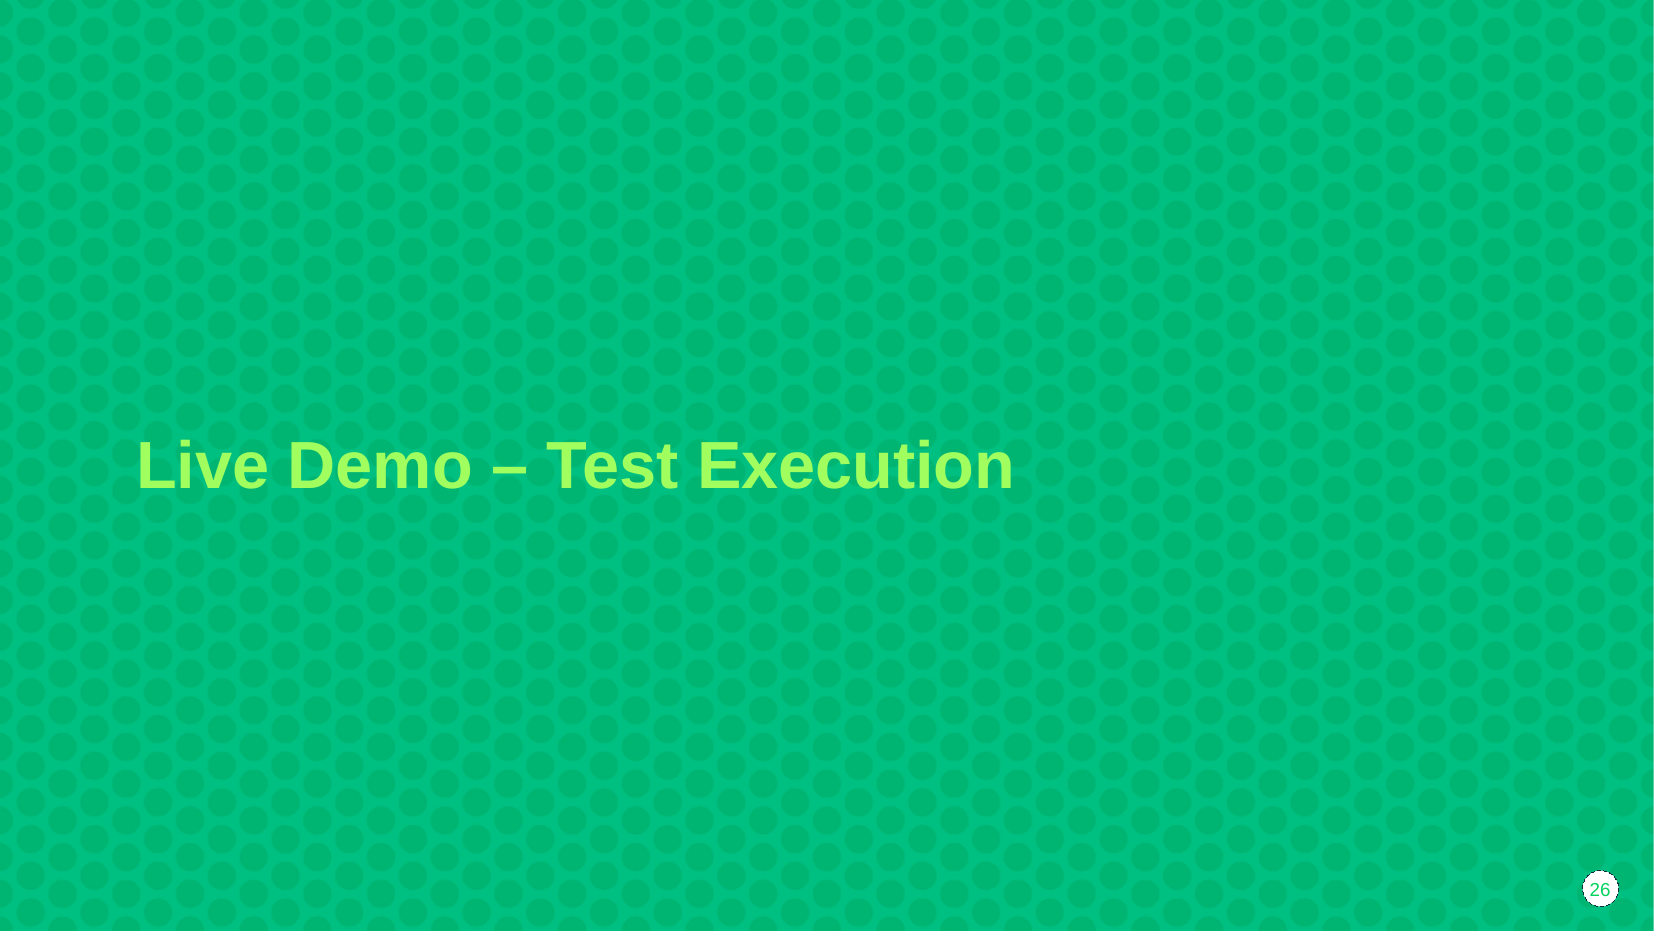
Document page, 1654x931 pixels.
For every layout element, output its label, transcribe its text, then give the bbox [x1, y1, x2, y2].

picture [0, 0, 1654, 931]
title Live Demo – Test Execution [121, 387, 1531, 543]
